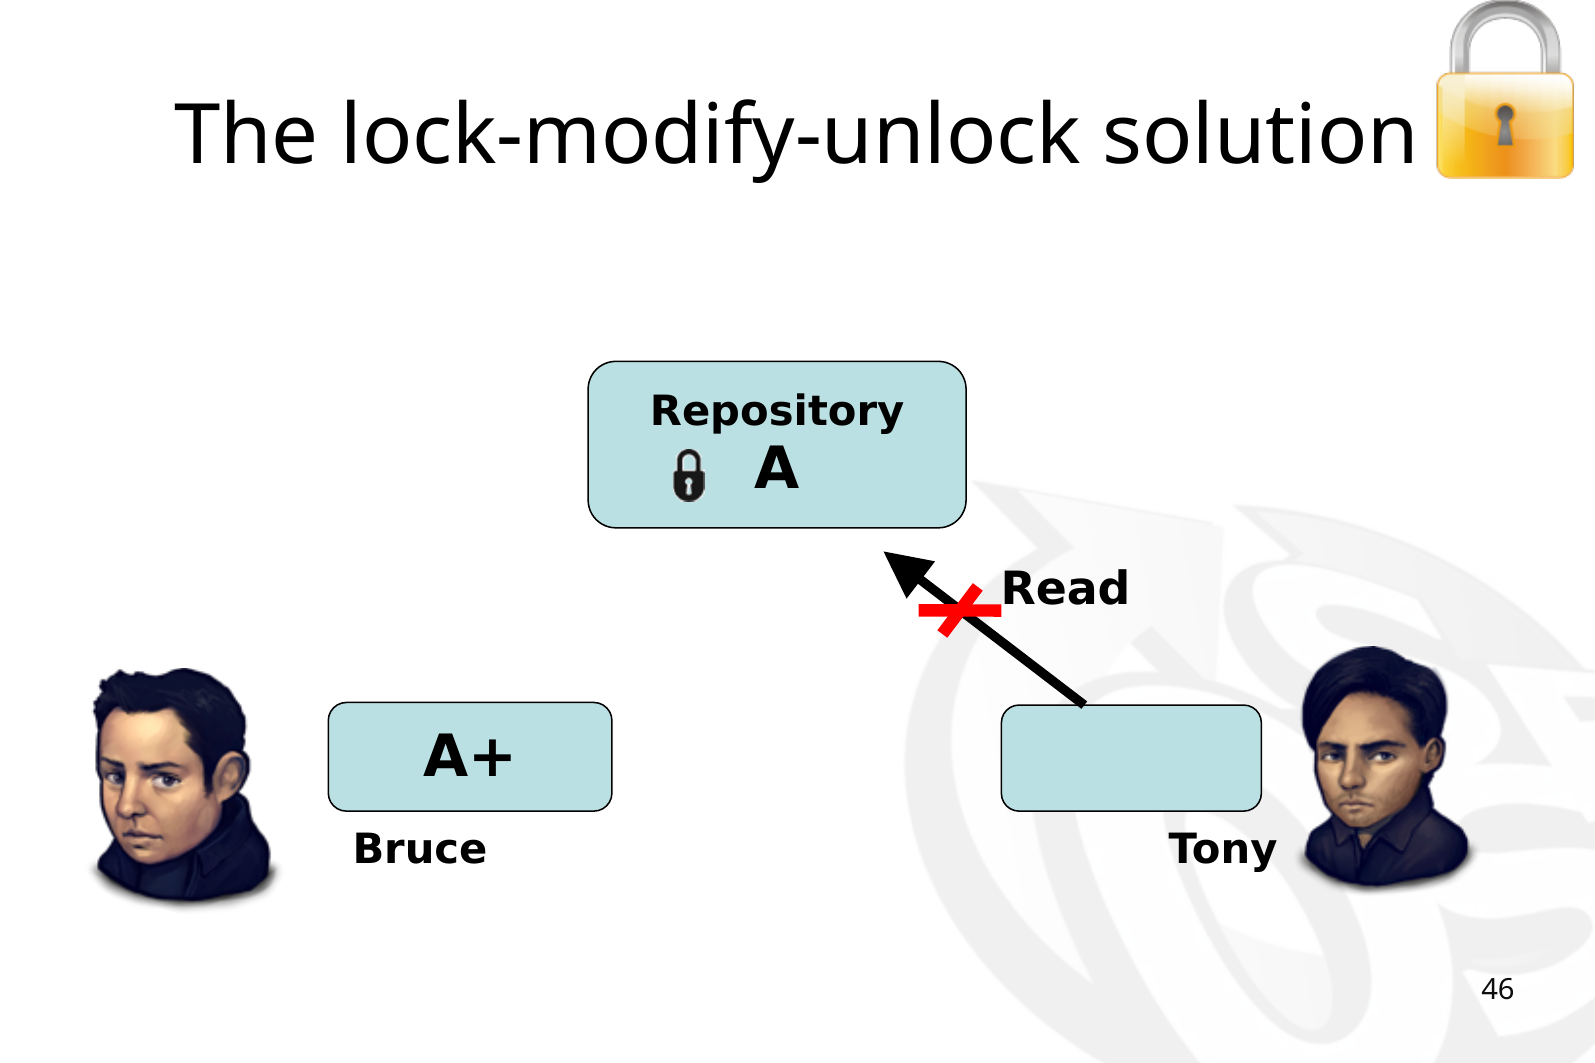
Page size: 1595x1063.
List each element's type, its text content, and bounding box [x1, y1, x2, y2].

text_box [1001, 705, 1262, 812]
picture [673, 449, 705, 502]
text_box A+ [328, 702, 612, 812]
title The lock-modify-unlock solution [79, 42, 1515, 220]
picture [1416, 0, 1595, 179]
picture [61, 668, 310, 917]
picture [1262, 646, 1513, 898]
text_box Repository A [588, 361, 967, 528]
text_box Bruce Tony [337, 817, 1262, 882]
text_box Read [985, 554, 1146, 623]
